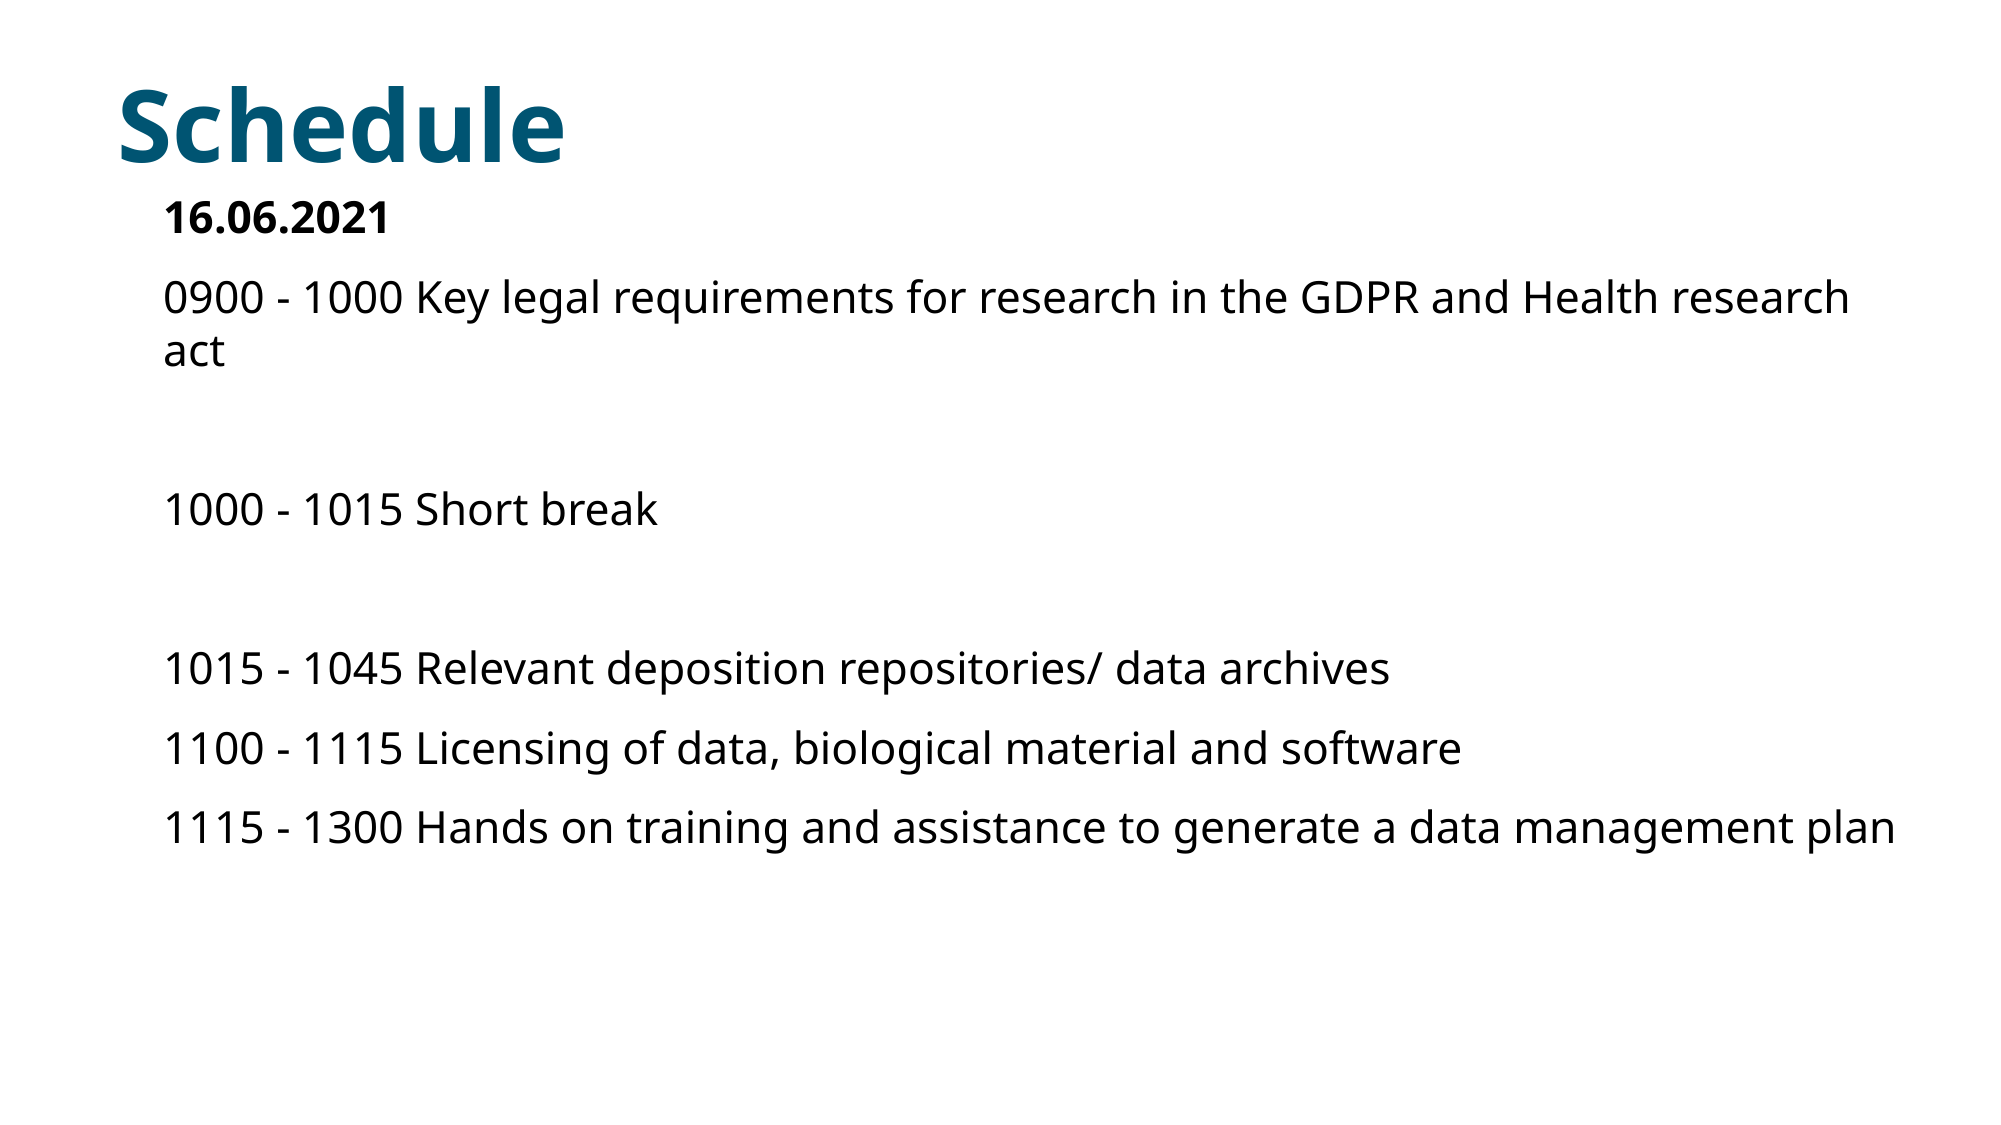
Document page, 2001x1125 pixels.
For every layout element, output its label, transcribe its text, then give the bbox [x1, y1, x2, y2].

title Schedule [117, 62, 1902, 170]
list 16.06.2021 0900 - 1000 Key legal requirements for research in the GDPR and Health research act 1000 - 1015 Short break 1015 - 1045 Relevant deposition repositories/ data archives 1100 - 1115 Licensing of data, biological material and software 1115 - 1300 Hands on training and assistance to generate a data management plan [99, 188, 1901, 1040]
